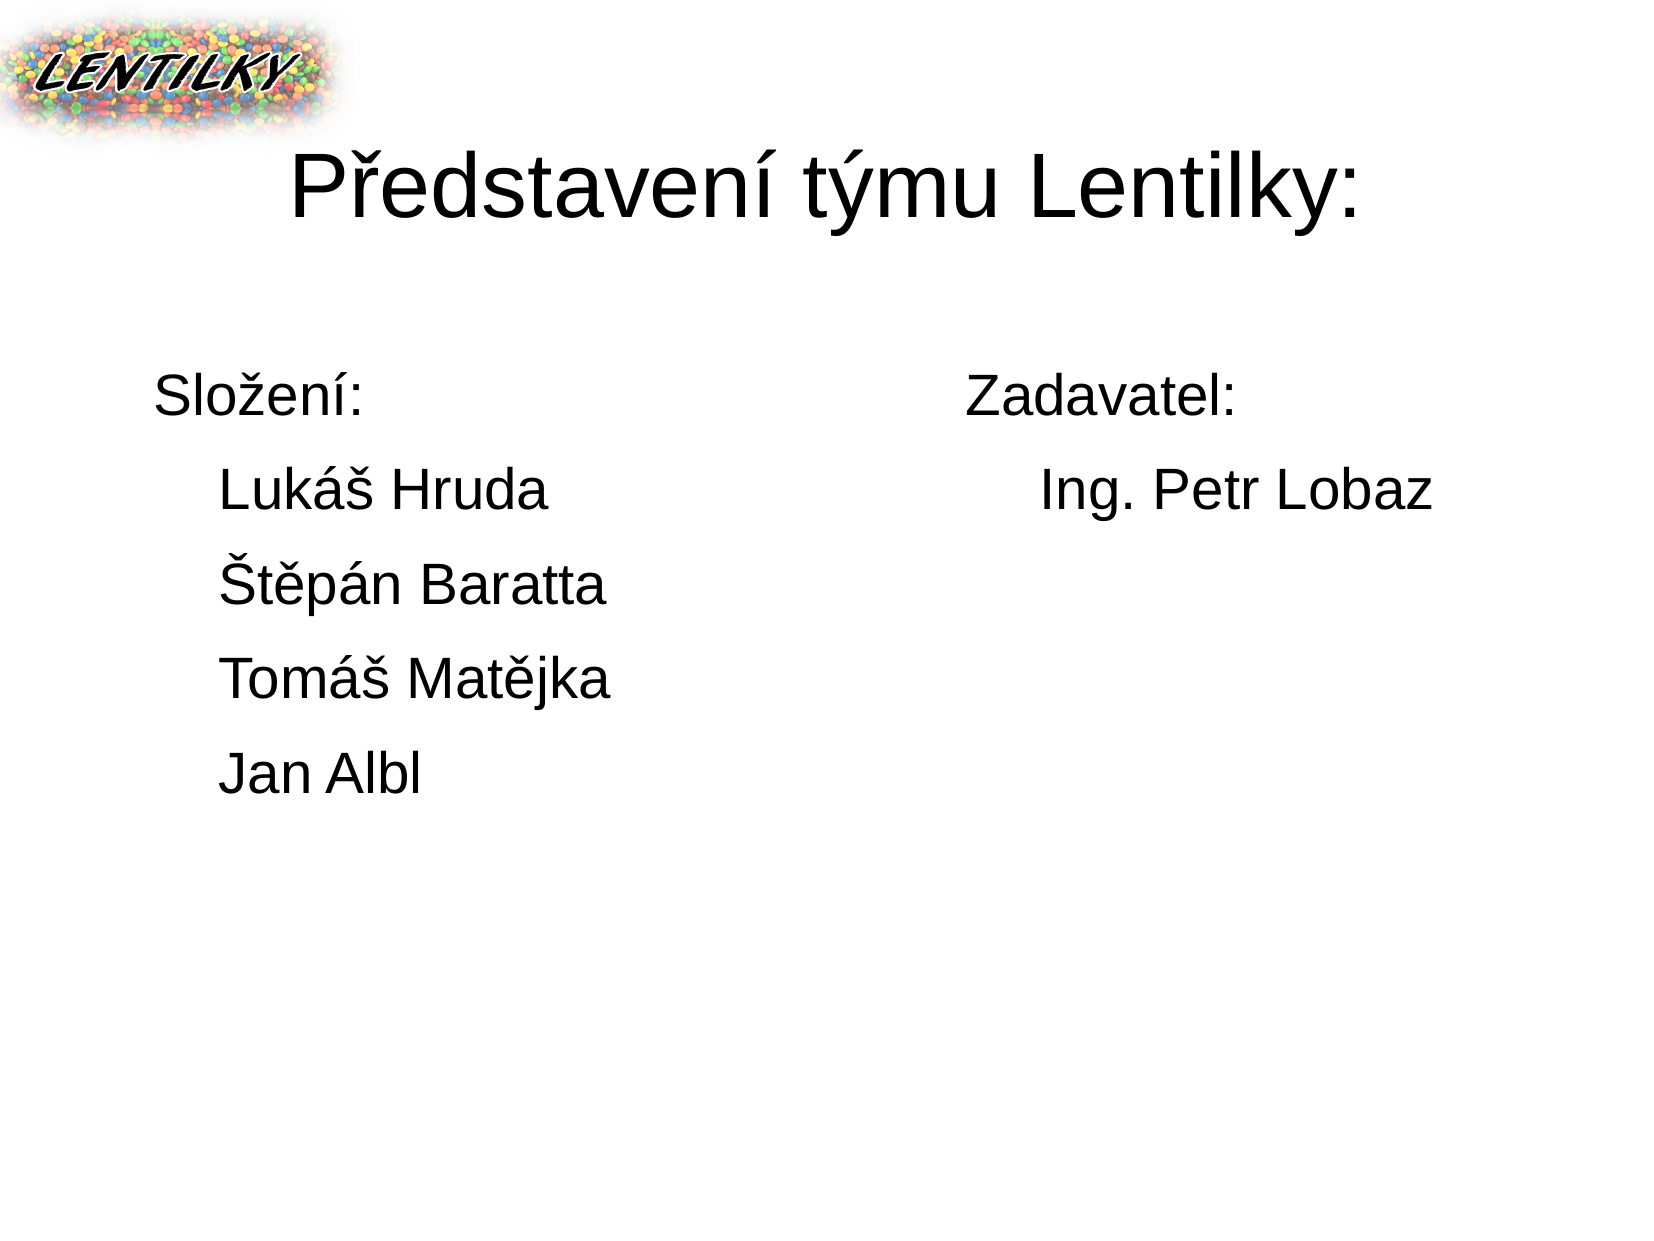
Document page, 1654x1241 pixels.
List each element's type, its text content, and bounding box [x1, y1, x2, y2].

list Složení: Zadavatel: Lukáš Hruda Ing. Petr Lobaz Štěpán Baratta Tomáš Matějka Jan Albl [82, 362, 1571, 1182]
picture [0, 0, 355, 159]
title Představení týmu Lentilky: [82, 82, 1571, 290]
